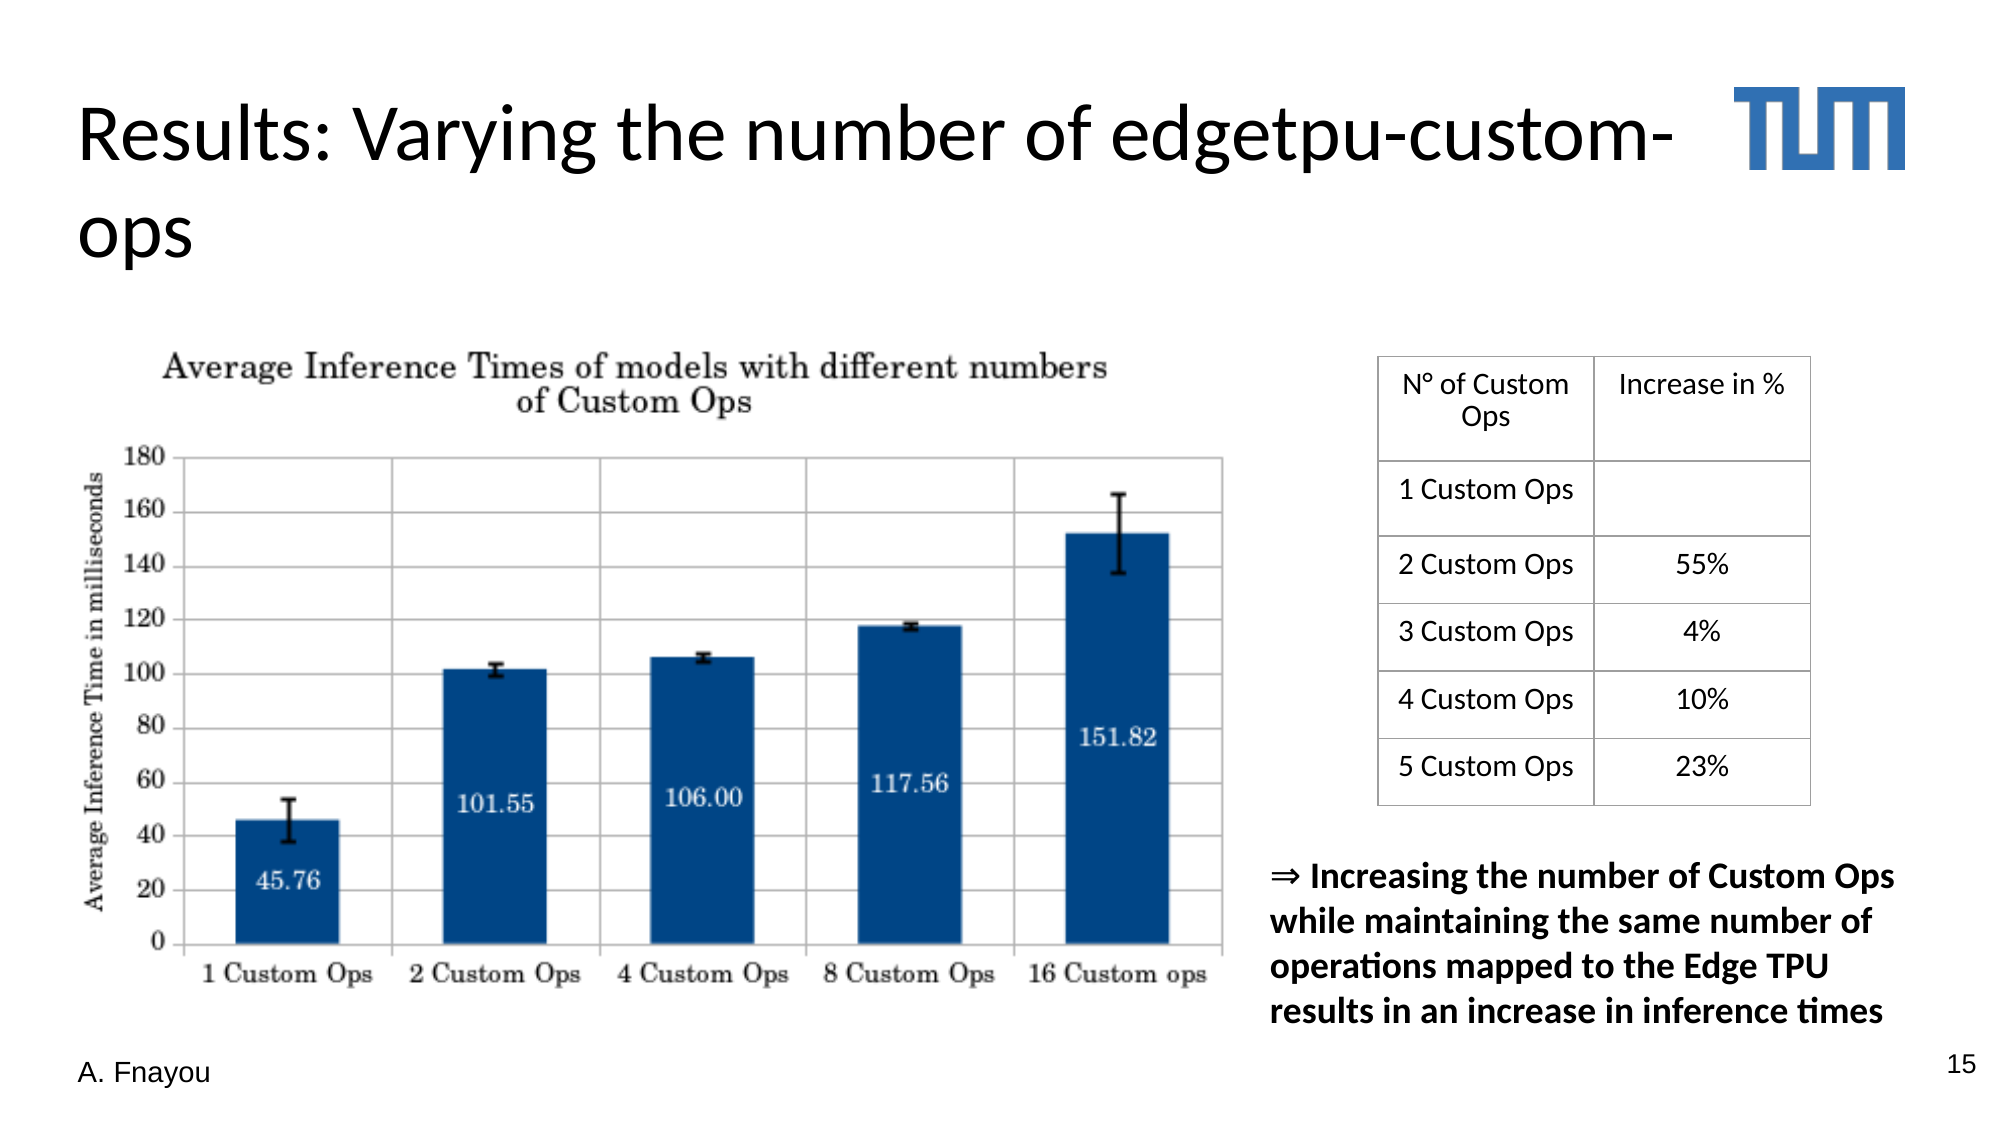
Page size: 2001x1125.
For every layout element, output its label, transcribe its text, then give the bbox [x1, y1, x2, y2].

picture [24, 316, 1246, 1003]
table_cell 10% [1595, 672, 1810, 738]
table_cell [1595, 462, 1810, 535]
text_box ⇒ Increasing the number of Custom Ops while maintaining the same number of operations mapped to the Edge TPU results in an increase in inference times [1255, 835, 1934, 1046]
slide_number <number> [1871, 1038, 1992, 1125]
text_box A. Fnayou [62, 1038, 233, 1104]
table_header N° of Custom Ops [1379, 357, 1593, 460]
table_cell 3 Custom Ops [1379, 604, 1593, 670]
table_cell 2 Custom Ops [1379, 537, 1593, 603]
table_cell 1 Custom Ops [1379, 462, 1593, 535]
table_header Increase in % [1595, 357, 1810, 460]
table_cell 5 Custom Ops [1379, 739, 1593, 805]
picture [1734, 87, 1905, 170]
table_cell 4 Custom Ops [1379, 672, 1593, 738]
text_box Results: Varying the number of edgetpu-custom-ops [62, 64, 1698, 290]
table_cell 55% [1595, 537, 1810, 603]
table_cell 4% [1595, 604, 1810, 670]
table_cell 23% [1595, 739, 1810, 805]
